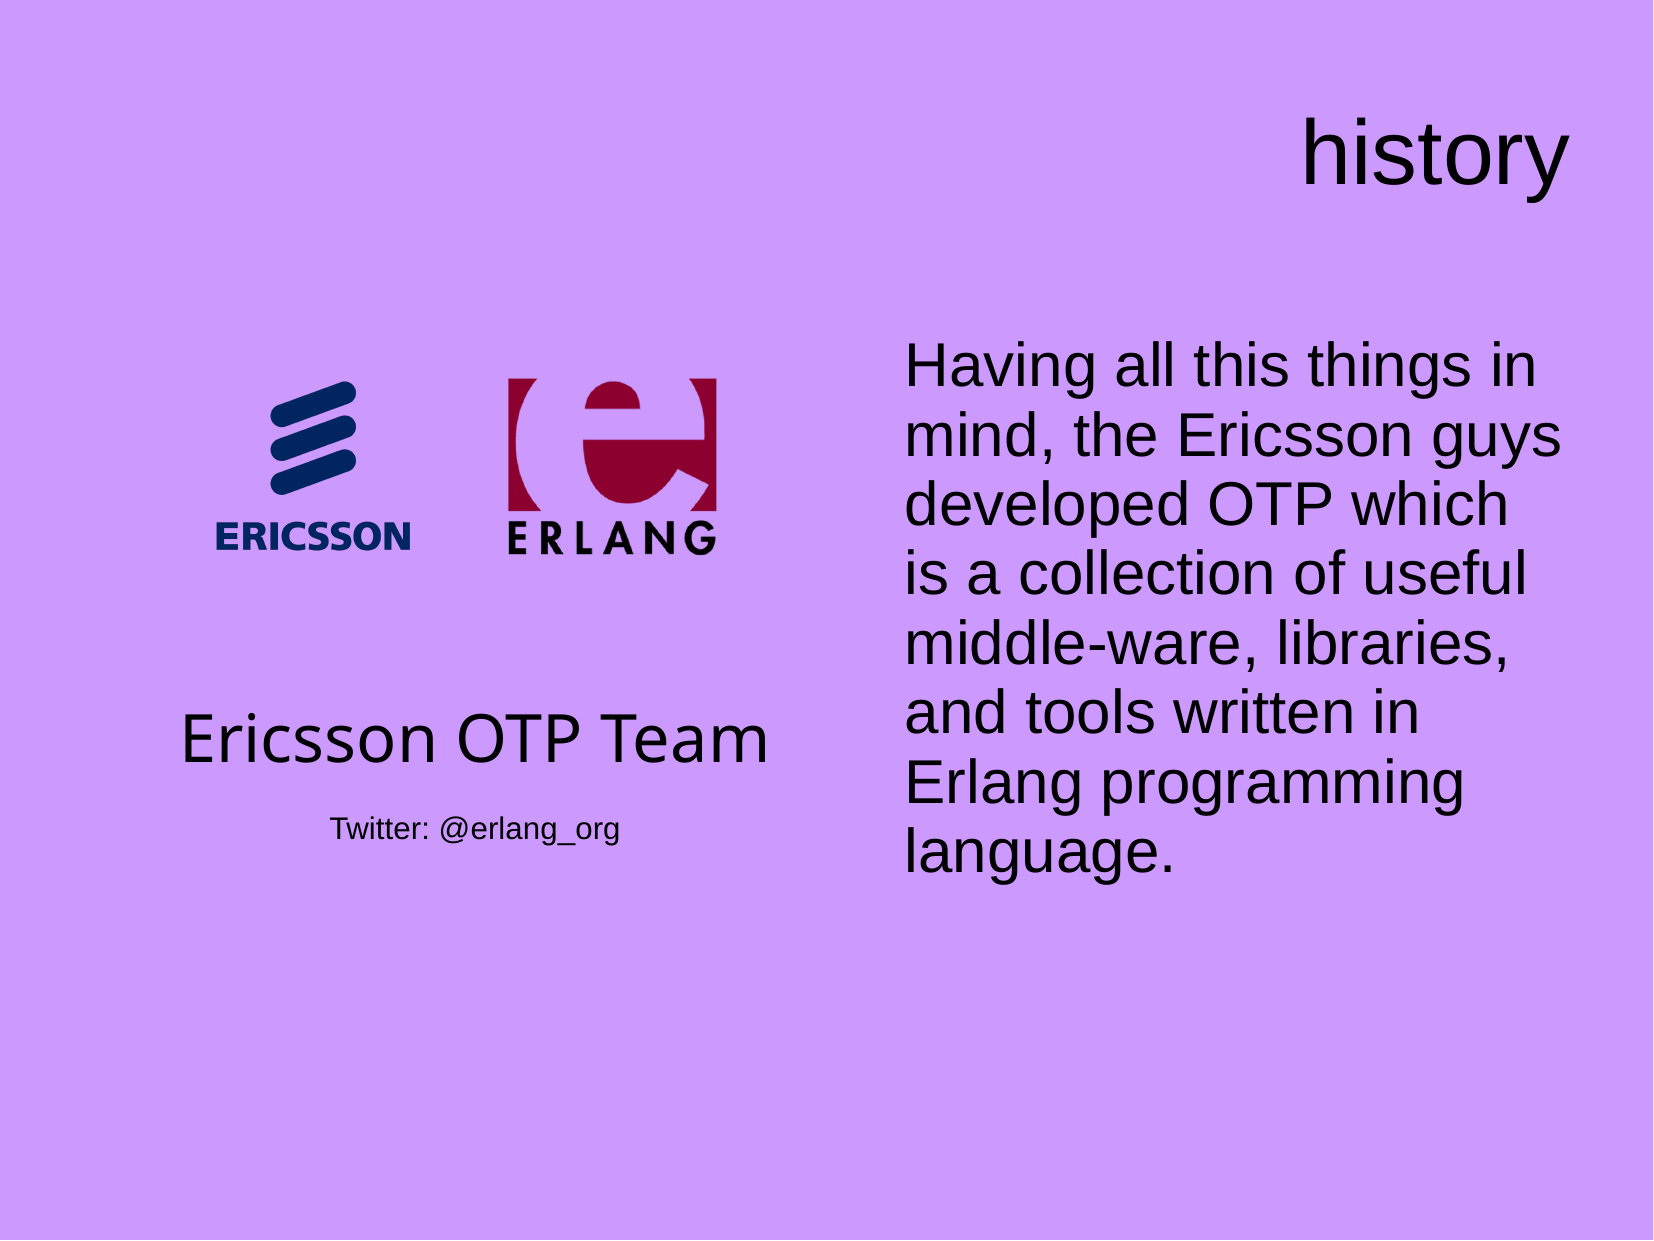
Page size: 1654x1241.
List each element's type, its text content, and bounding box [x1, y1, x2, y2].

title history [82, 49, 1571, 257]
picture [507, 377, 717, 556]
picture [189, 354, 438, 578]
list Ericsson OTP Team Twitter: @erlang_org [76, 377, 804, 1098]
list Having all this things in mind, the Ericsson guys developed OTP which is a collection of useful middle-ware, libraries, and tools written in Erlang programming language. [838, 330, 1565, 898]
